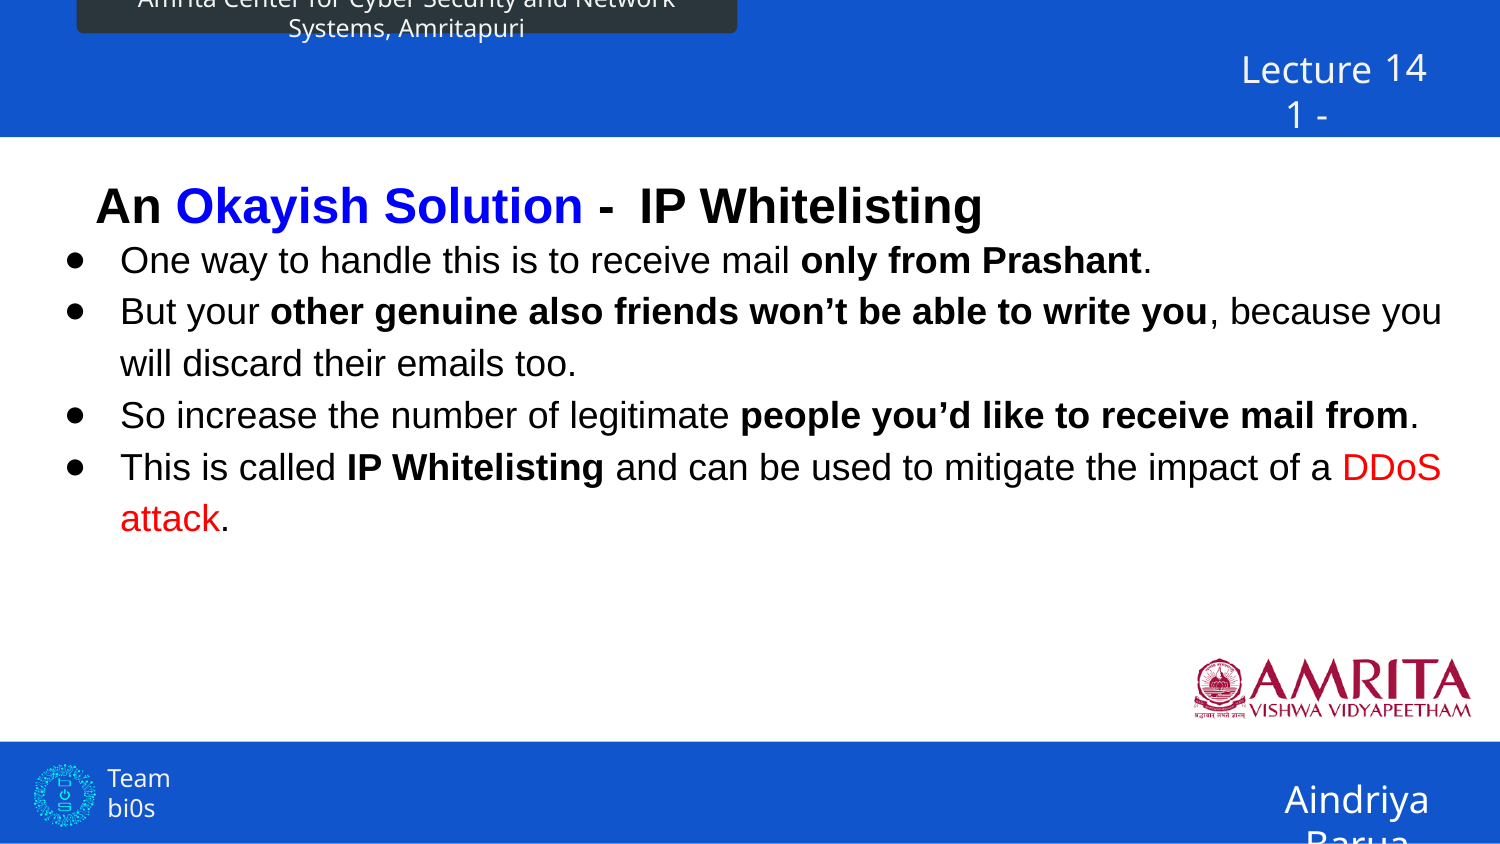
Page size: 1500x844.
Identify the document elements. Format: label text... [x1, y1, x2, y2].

text_box An Okayish Solution - IP Whitelisting [80, 158, 1207, 213]
subtitle One way to handle this is to receive mail only from Prashant. But your other genuine also friends won’t be able to write you, because you will discard their emails too. So increase the number of legitimate people you’d like to receive mail from. This is called IP Whitelisting and can be used to mitigate the impact of a DDoS attack. [30, 213, 1489, 655]
picture [30, 763, 99, 828]
picture [1193, 655, 1473, 724]
slide_number <number> [1322, 42, 1489, 98]
